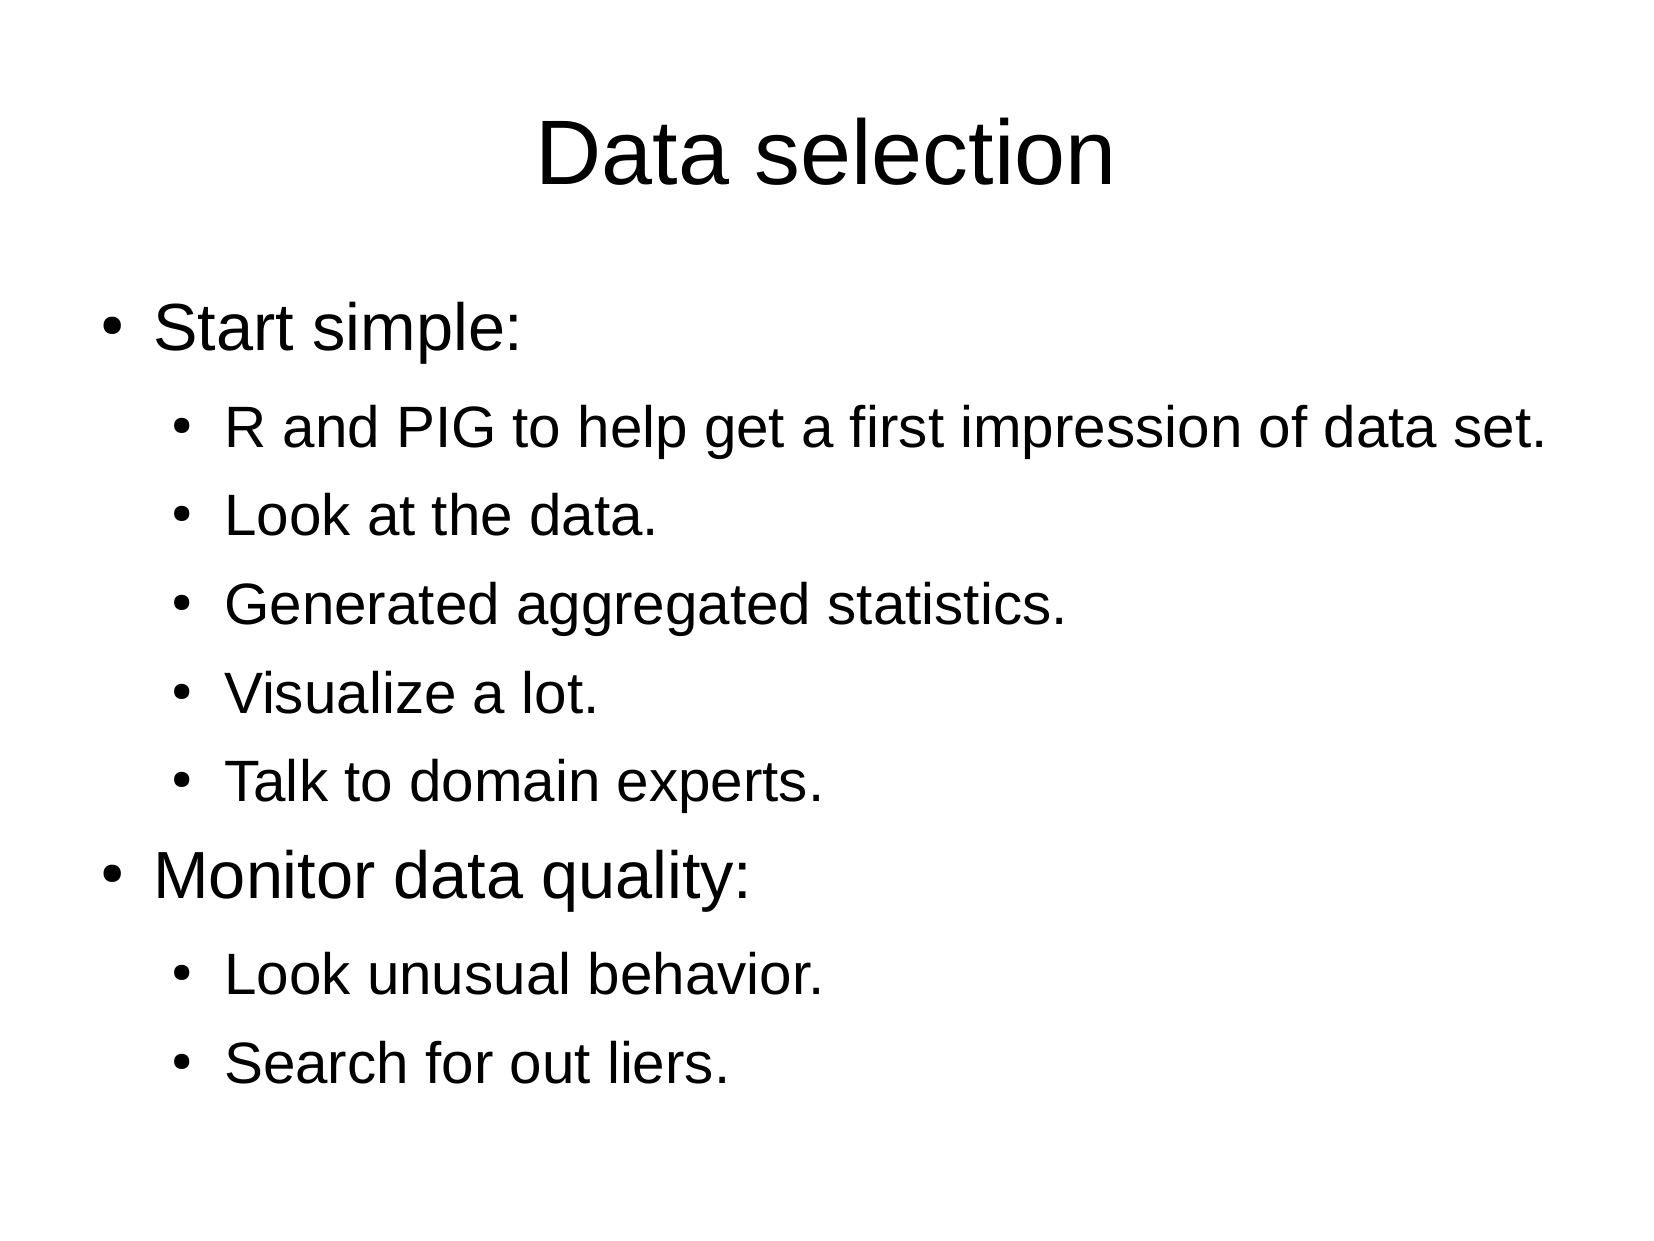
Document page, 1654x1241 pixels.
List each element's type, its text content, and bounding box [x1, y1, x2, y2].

list Start simple: R and PIG to help get a first impression of data set. Look at the data. Generated aggregated statistics. Visualize a lot. Talk to domain experts. Monitor data quality: Look unusual behavior. Search for out liers. [82, 290, 1571, 1109]
title Data selection [82, 56, 1571, 250]
